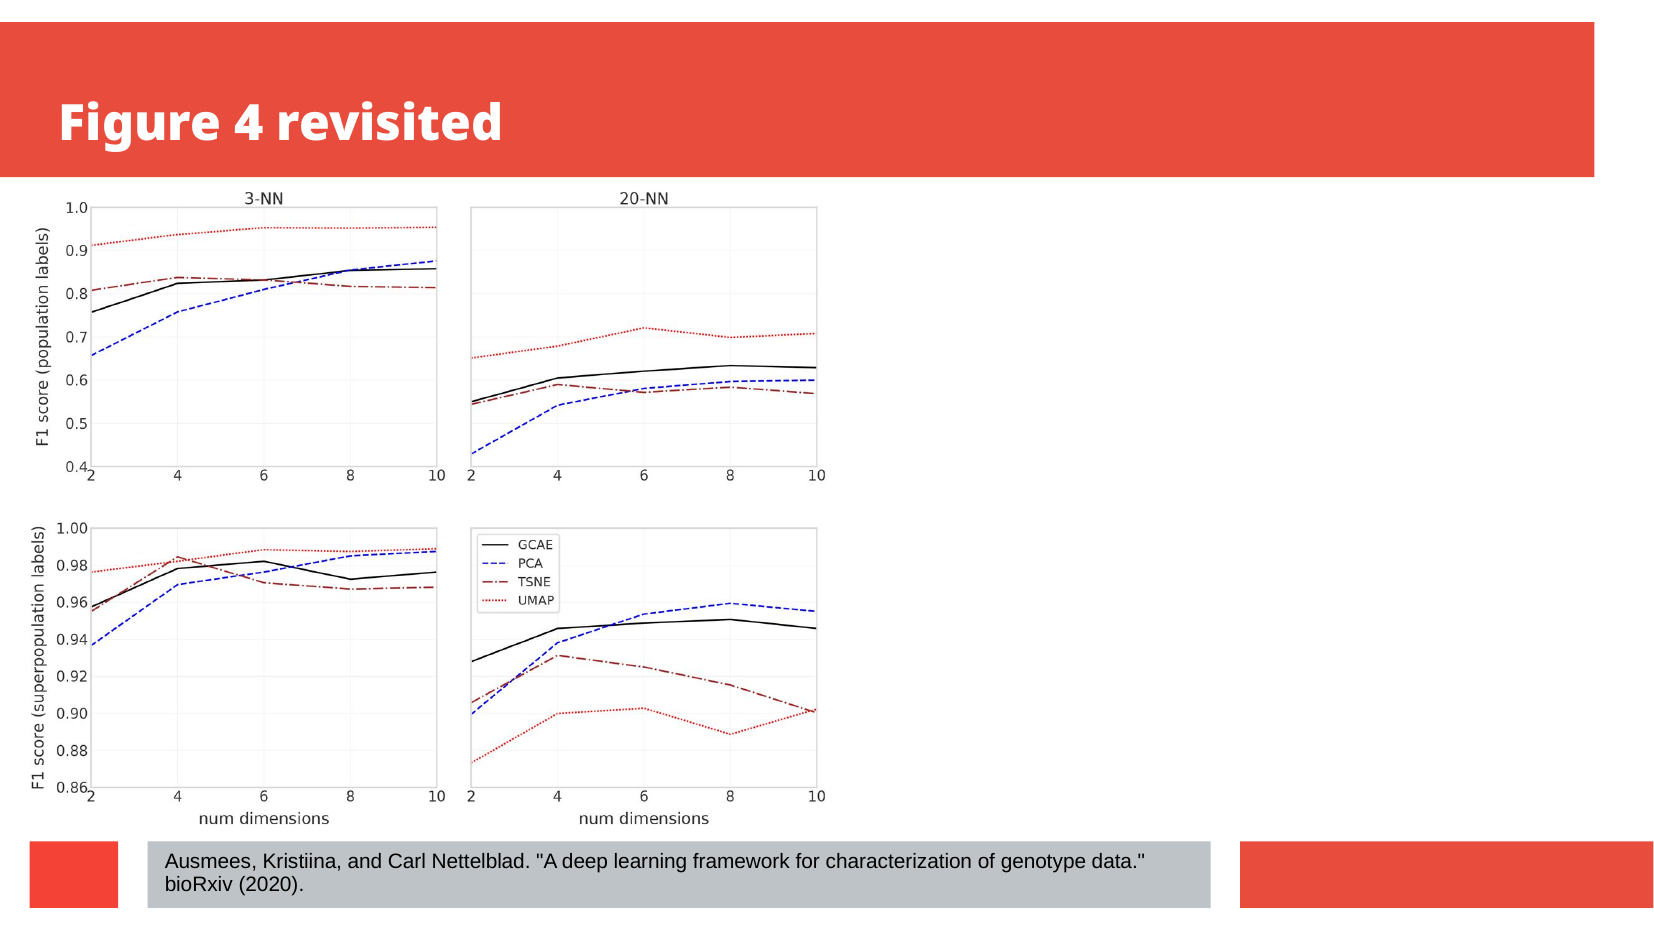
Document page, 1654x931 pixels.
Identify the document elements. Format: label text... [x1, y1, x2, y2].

text_box Ausmees, Kristiina, and Carl Nettelblad. "A deep learning framework for characterization of genotype data." bioRxiv (2020). [150, 842, 1186, 904]
picture [30, 191, 826, 826]
title Figure 4 revisited [59, 44, 1595, 156]
